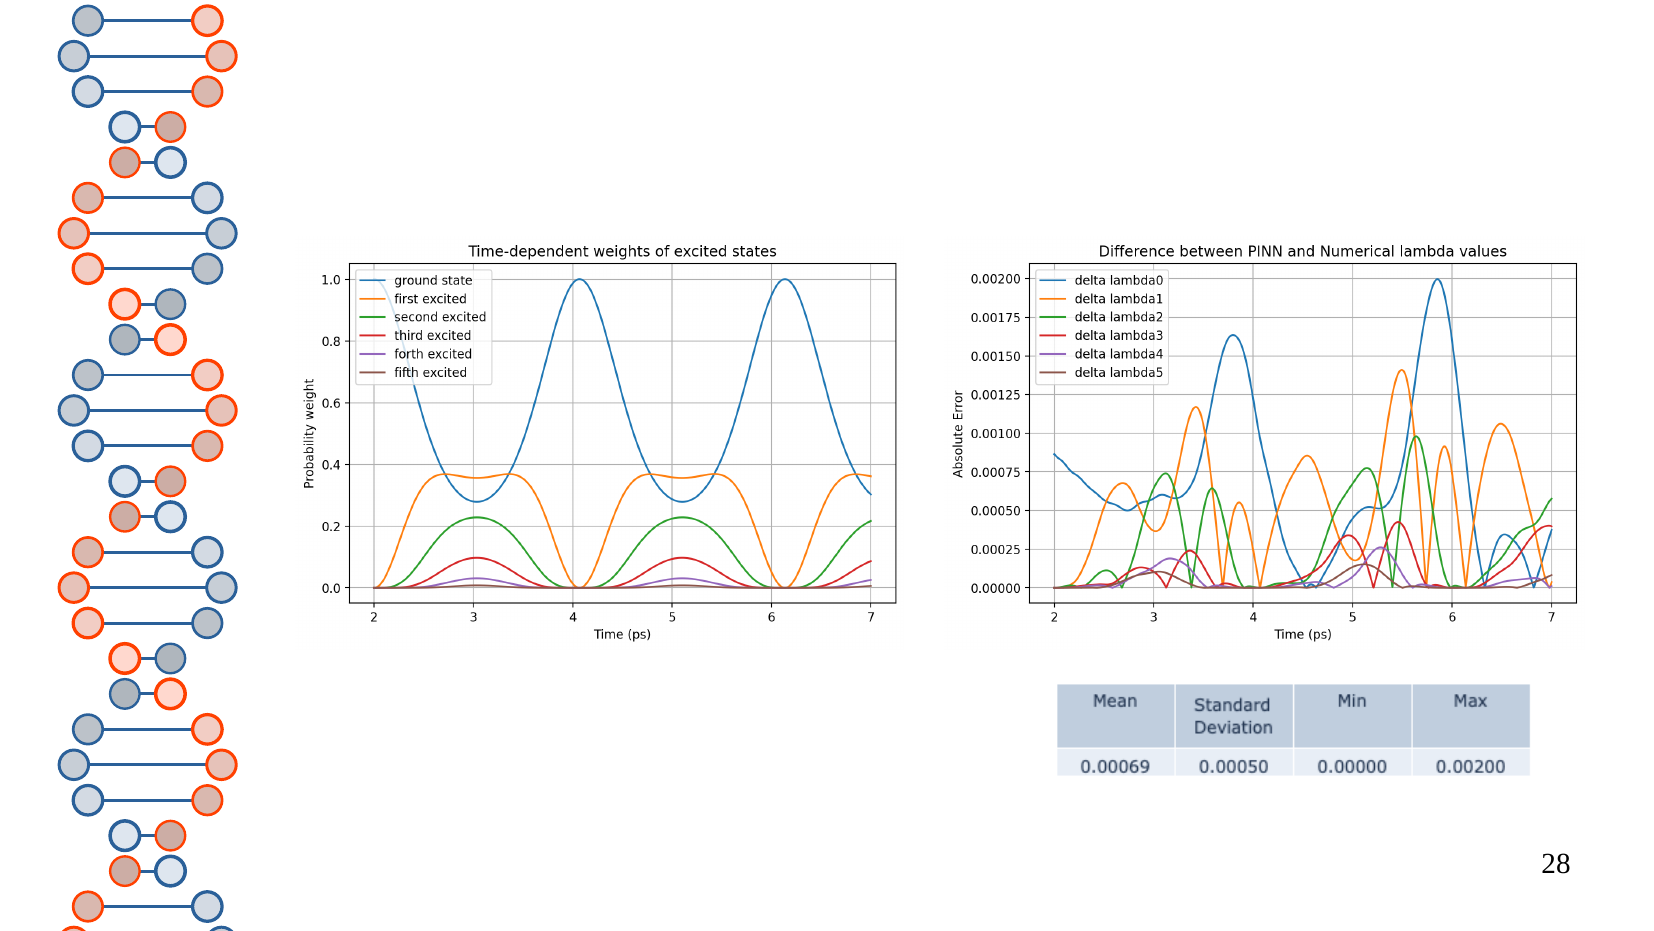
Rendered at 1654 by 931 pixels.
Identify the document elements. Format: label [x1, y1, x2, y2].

picture [944, 236, 1585, 650]
picture [1038, 672, 1551, 801]
picture [295, 236, 904, 650]
